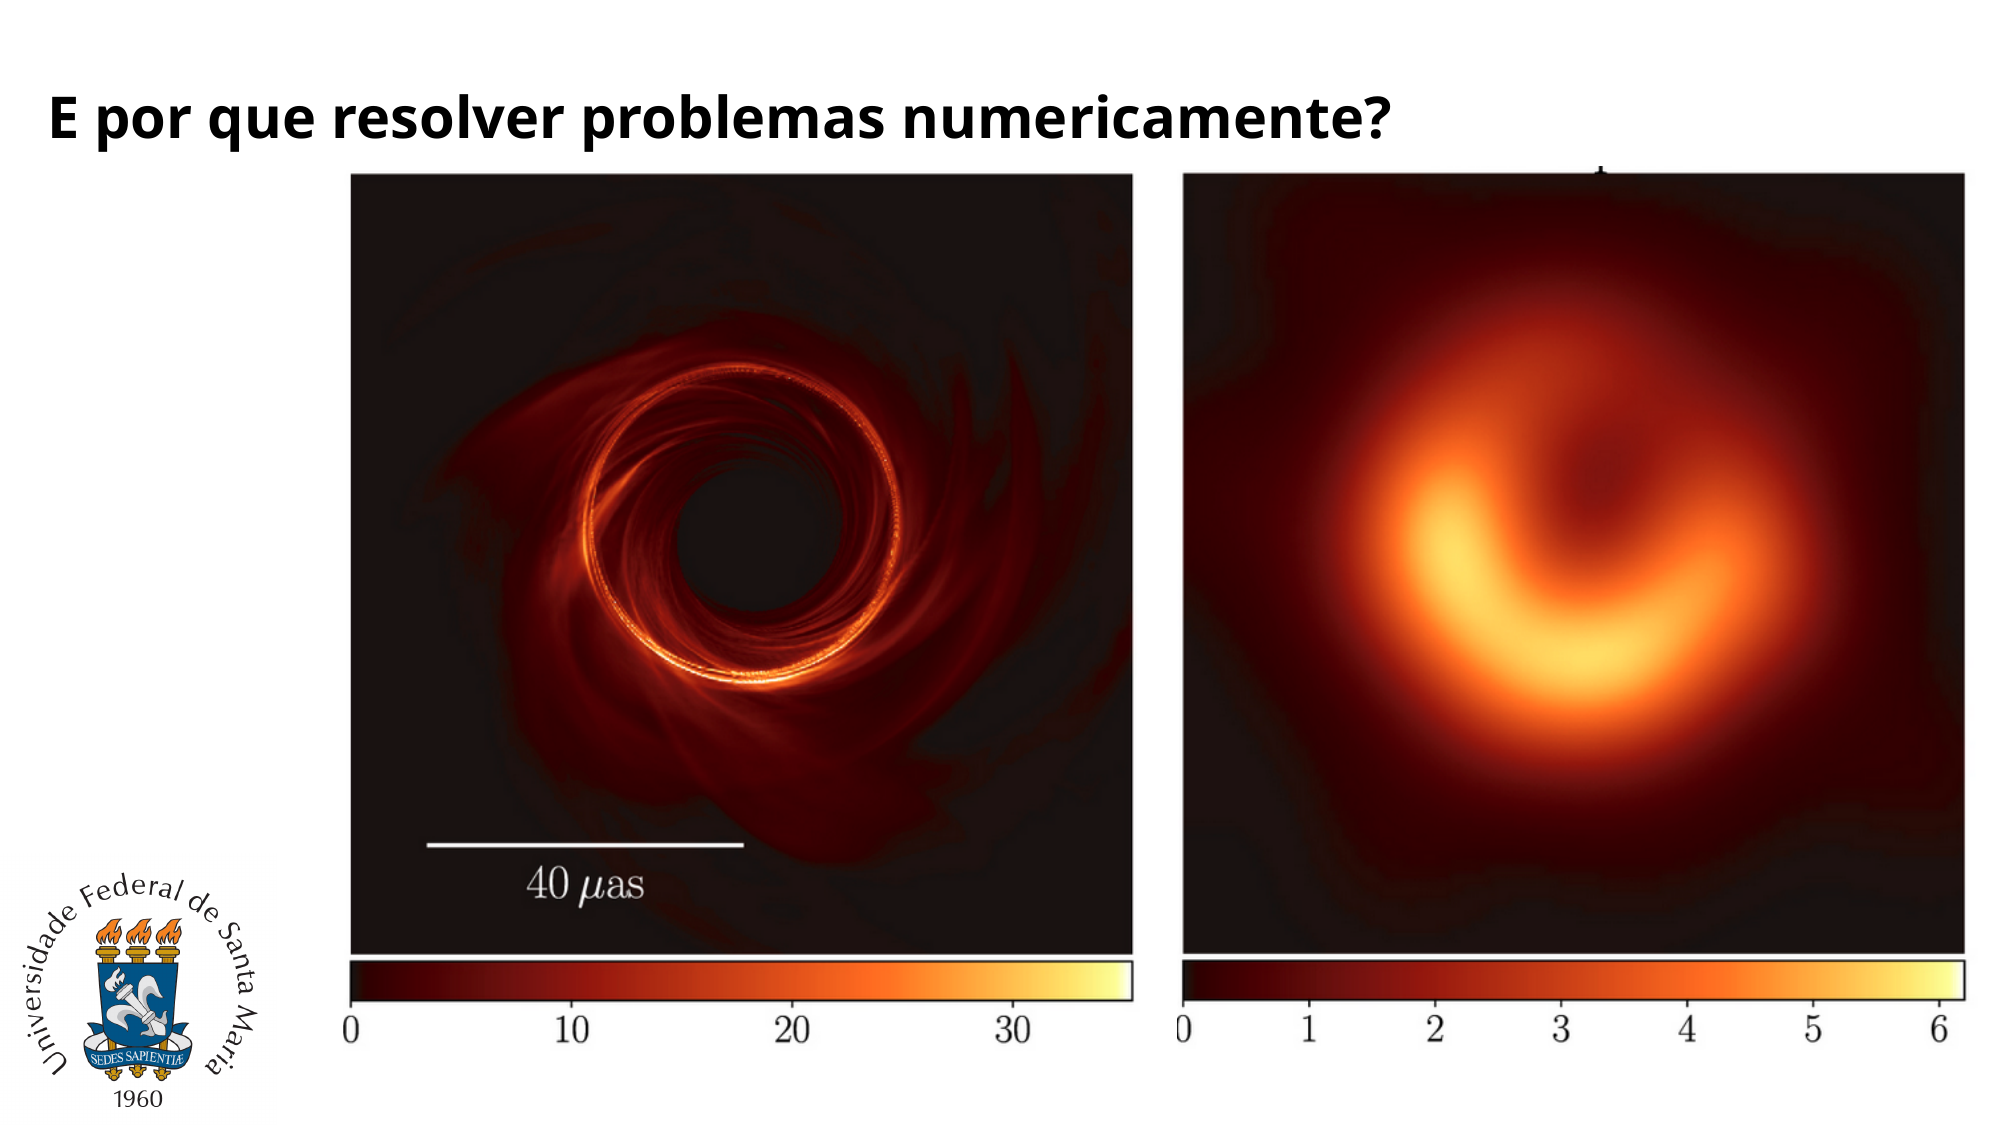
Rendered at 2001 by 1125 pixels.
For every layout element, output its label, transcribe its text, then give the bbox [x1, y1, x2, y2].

picture [1177, 166, 1985, 1051]
text_box E por que resolver problemas numericamente? [32, 72, 1430, 167]
picture [0, 853, 277, 1125]
picture [343, 168, 1151, 1053]
